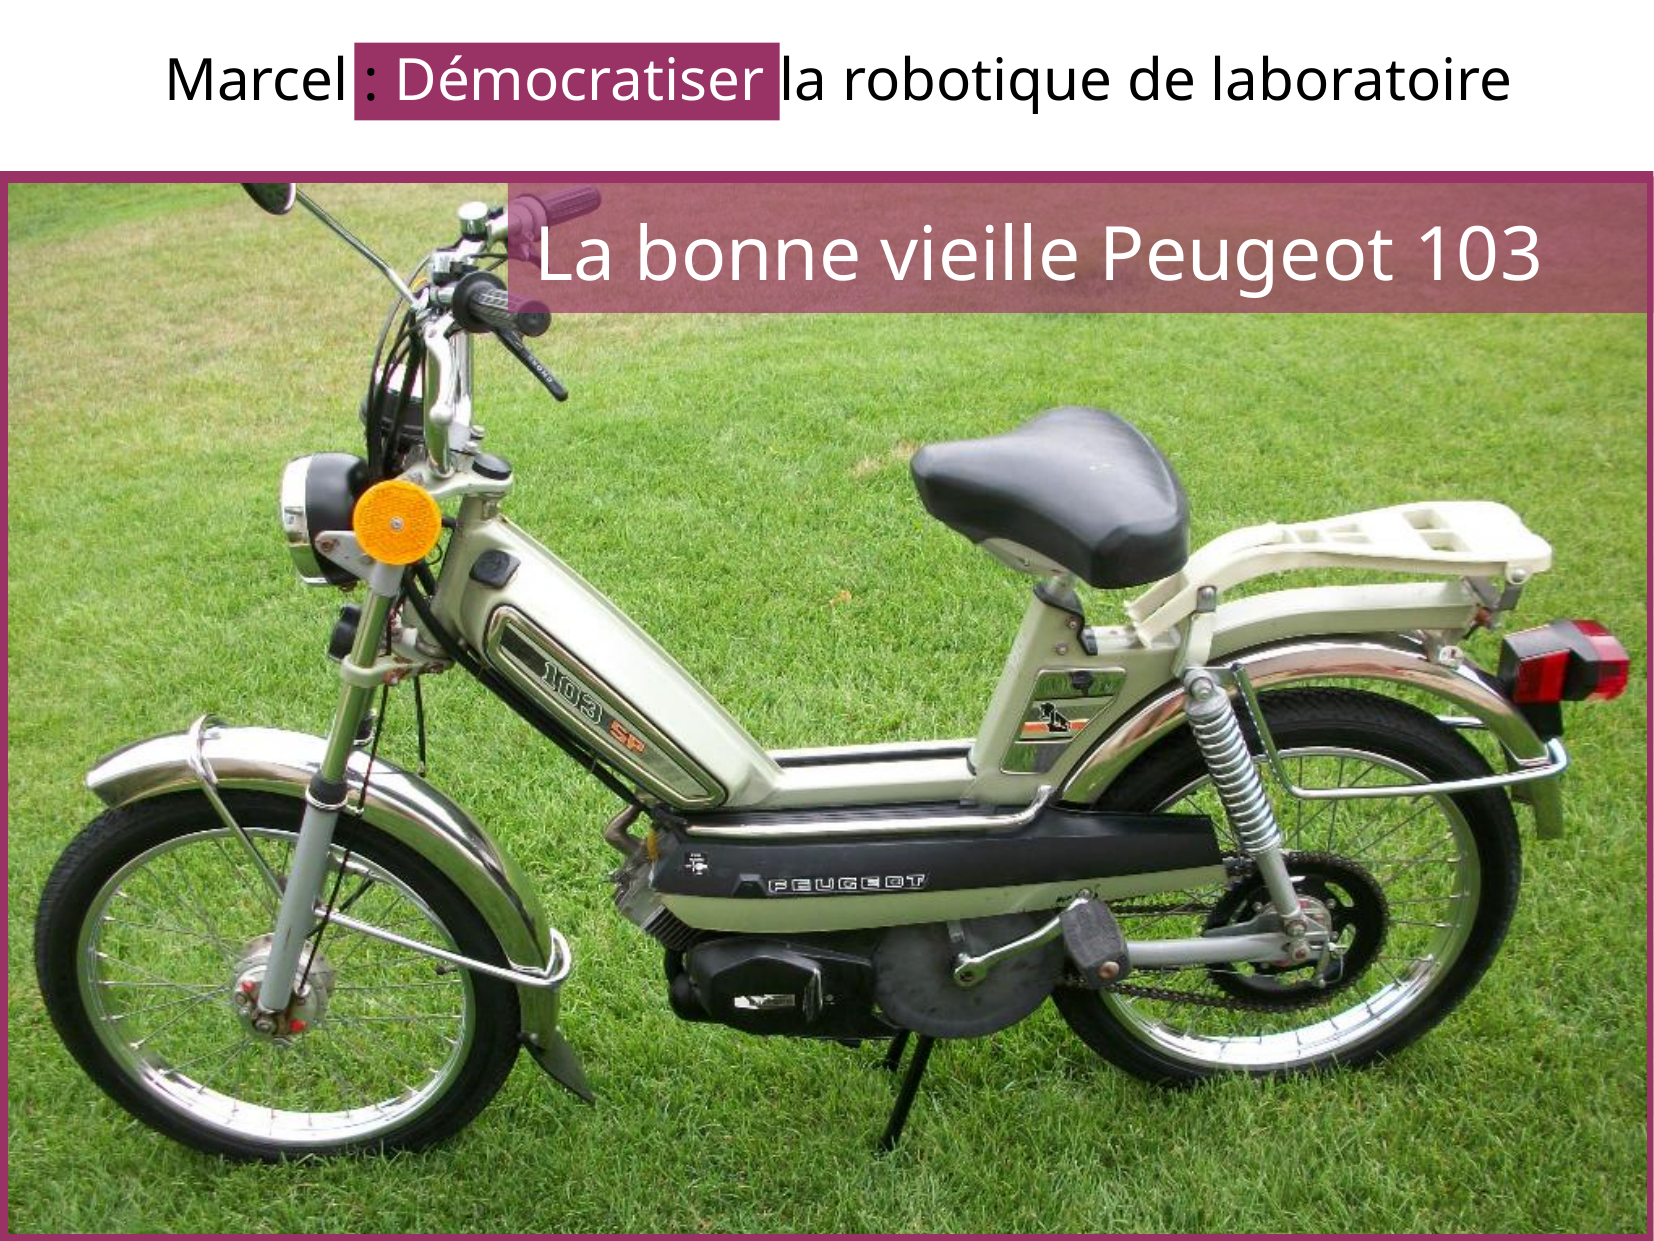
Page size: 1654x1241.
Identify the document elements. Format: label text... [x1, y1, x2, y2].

title Marcel : Démocratiser la robotique de laboratoire [94, 0, 1583, 156]
text_box [507, 176, 1654, 313]
text_box La bonne vieille Peugeot 103 [519, 193, 1654, 306]
picture [8, 183, 1647, 1234]
